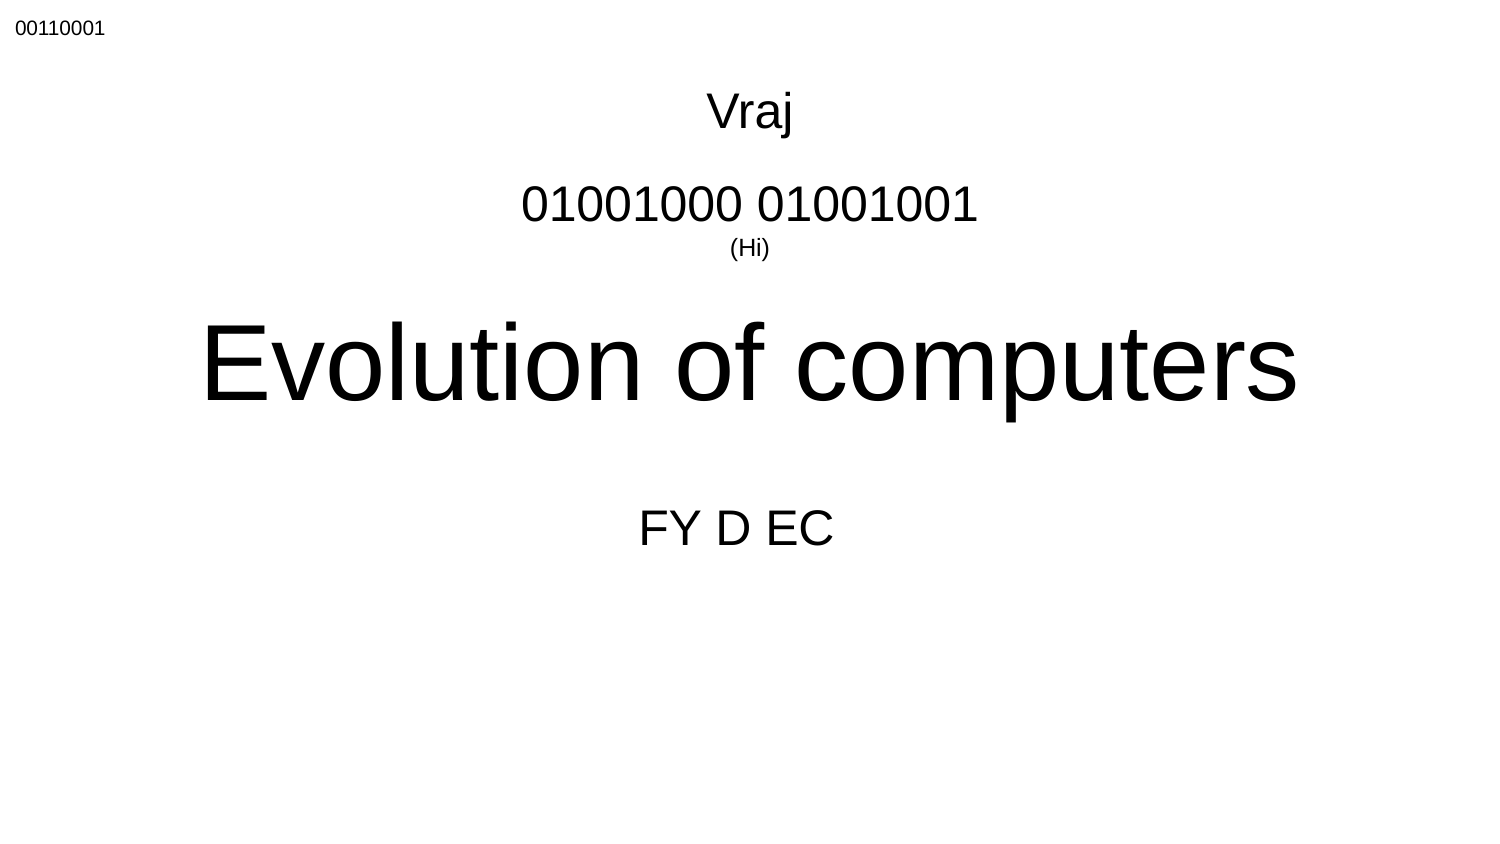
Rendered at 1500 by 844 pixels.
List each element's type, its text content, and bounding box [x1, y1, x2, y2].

text_box Vraj [661, 60, 839, 156]
title Evolution of computers [51, 253, 1449, 591]
text_box 00110001 [0, 0, 139, 53]
text_box FY D EC [609, 471, 864, 579]
text_box 01001000 01001001 (Hi) [453, 156, 1047, 263]
